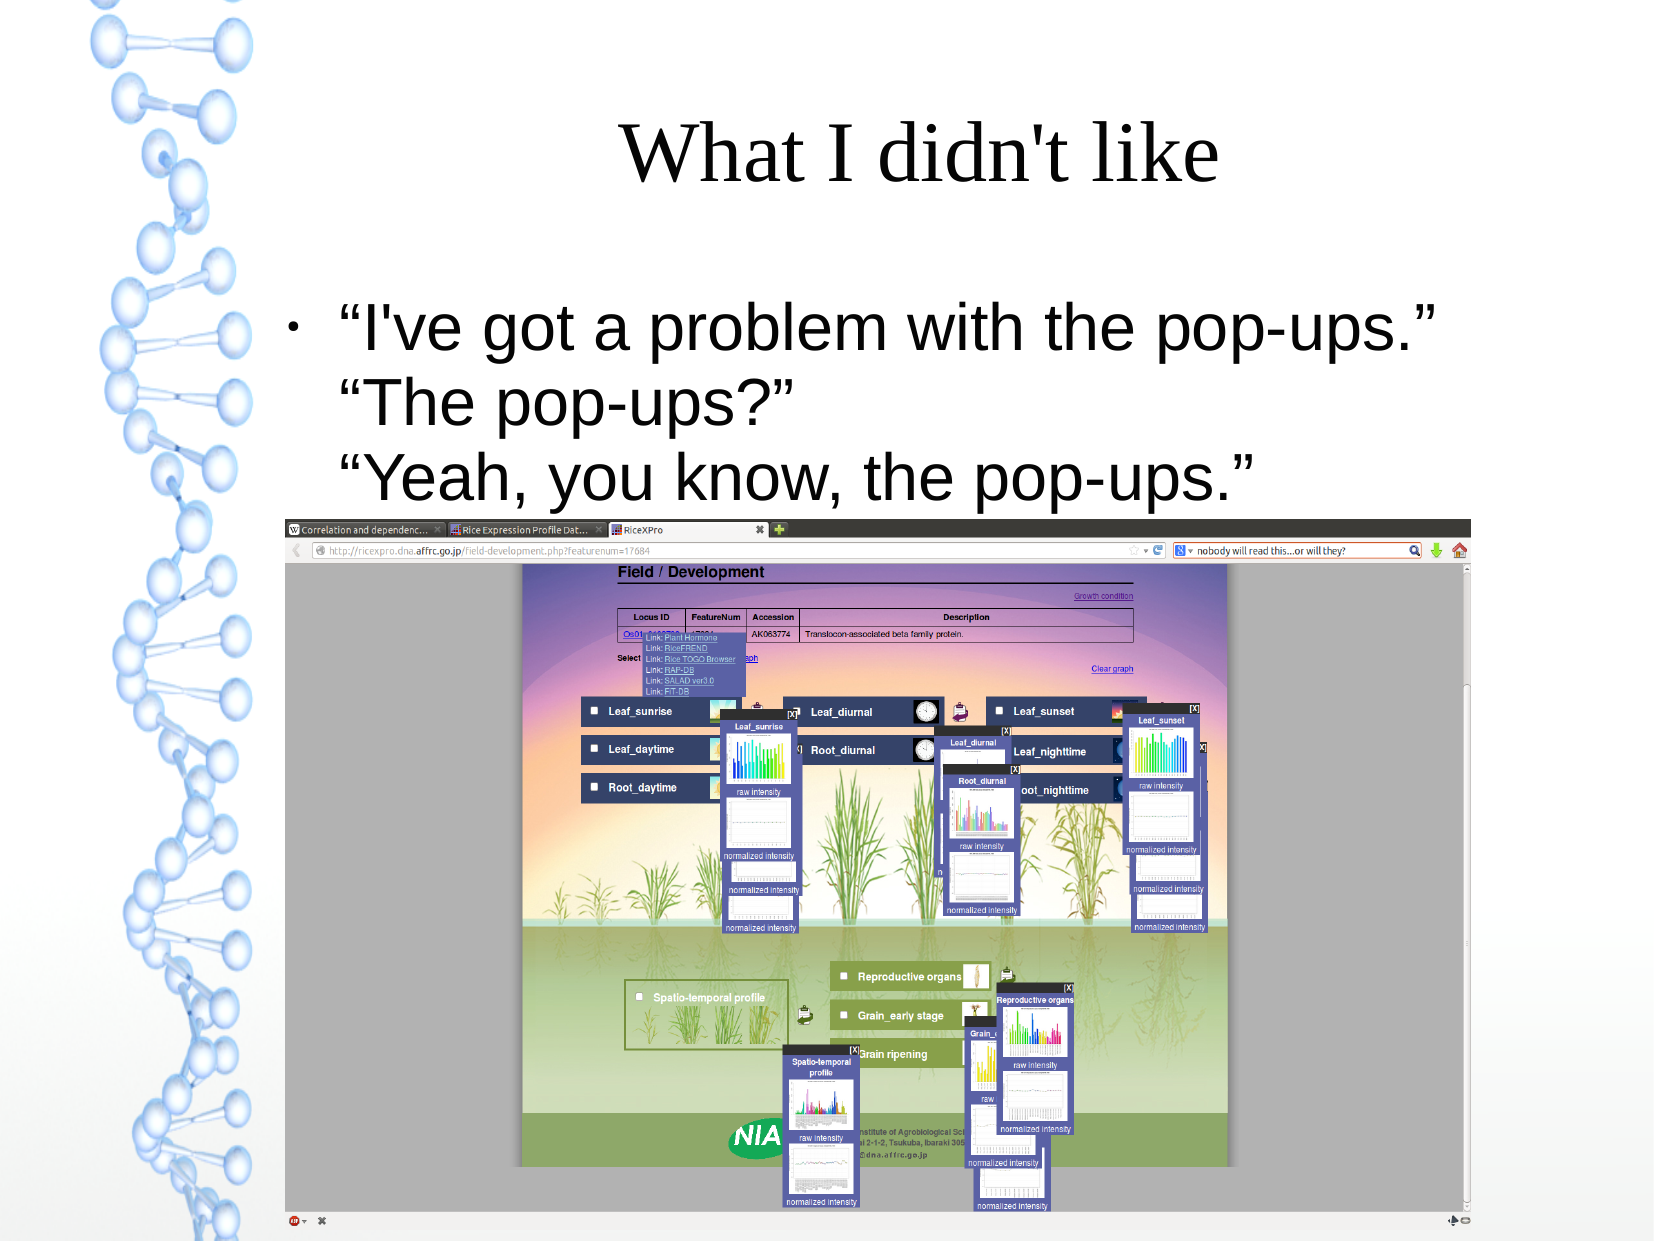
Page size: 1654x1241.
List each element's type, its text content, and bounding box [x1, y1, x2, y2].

title What I didn't like [269, 49, 1571, 257]
list “I've got a problem with the pop-ups.” “The pop-ups?” “Yeah, you know, the pop-ups.” [269, 290, 1538, 1010]
picture [0, 0, 1654, 1241]
